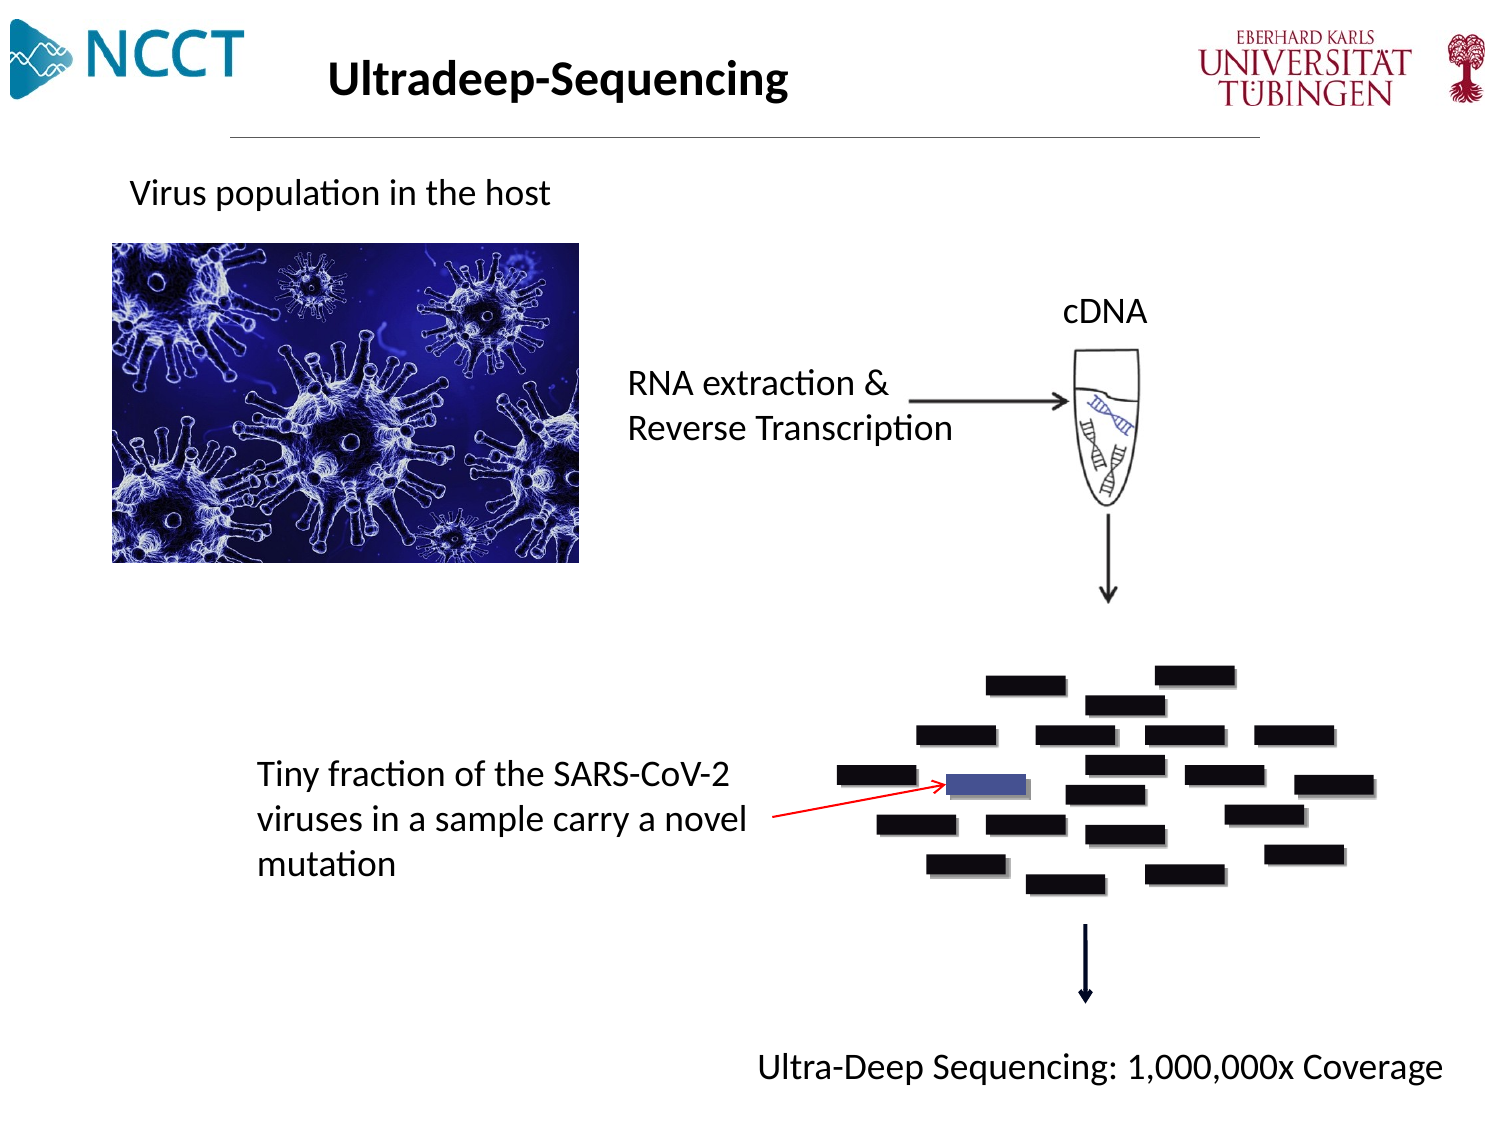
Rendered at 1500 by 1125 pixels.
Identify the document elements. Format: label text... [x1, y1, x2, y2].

text_box [916, 725, 996, 745]
text_box [1035, 725, 1116, 745]
text_box [1085, 824, 1165, 845]
text_box Ultra-Deep Sequencing: 1,000,000x Coverage [742, 1034, 1460, 1095]
text_box [1025, 874, 1106, 895]
text_box RNA extraction & Reverse Transcription [612, 350, 969, 455]
text_box [1145, 725, 1225, 745]
text_box [985, 814, 1066, 835]
text_box Ultradeep-Sequencing [312, 37, 1105, 113]
text_box [1184, 765, 1265, 785]
text_box [1264, 844, 1344, 865]
text_box [1085, 754, 1165, 775]
text_box [926, 854, 1006, 875]
text_box [876, 814, 957, 835]
text_box [1224, 804, 1305, 825]
text_box cDNA [1048, 278, 1163, 339]
text_box Tiny fraction of the SARS-CoV-2 viruses in a sample carry a novel mutation [242, 741, 773, 892]
picture [10, 19, 245, 102]
text_box Virus population in the host [114, 160, 567, 221]
text_box [1254, 725, 1335, 745]
picture [903, 338, 1188, 610]
text_box [1145, 864, 1225, 885]
text_box [1154, 665, 1235, 686]
text_box [836, 765, 917, 785]
text_box [1065, 784, 1146, 805]
picture [112, 243, 579, 563]
text_box [985, 675, 1066, 696]
text_box [1294, 774, 1374, 795]
text_box [946, 774, 1026, 795]
text_box [1085, 695, 1165, 716]
picture [1198, 30, 1485, 106]
